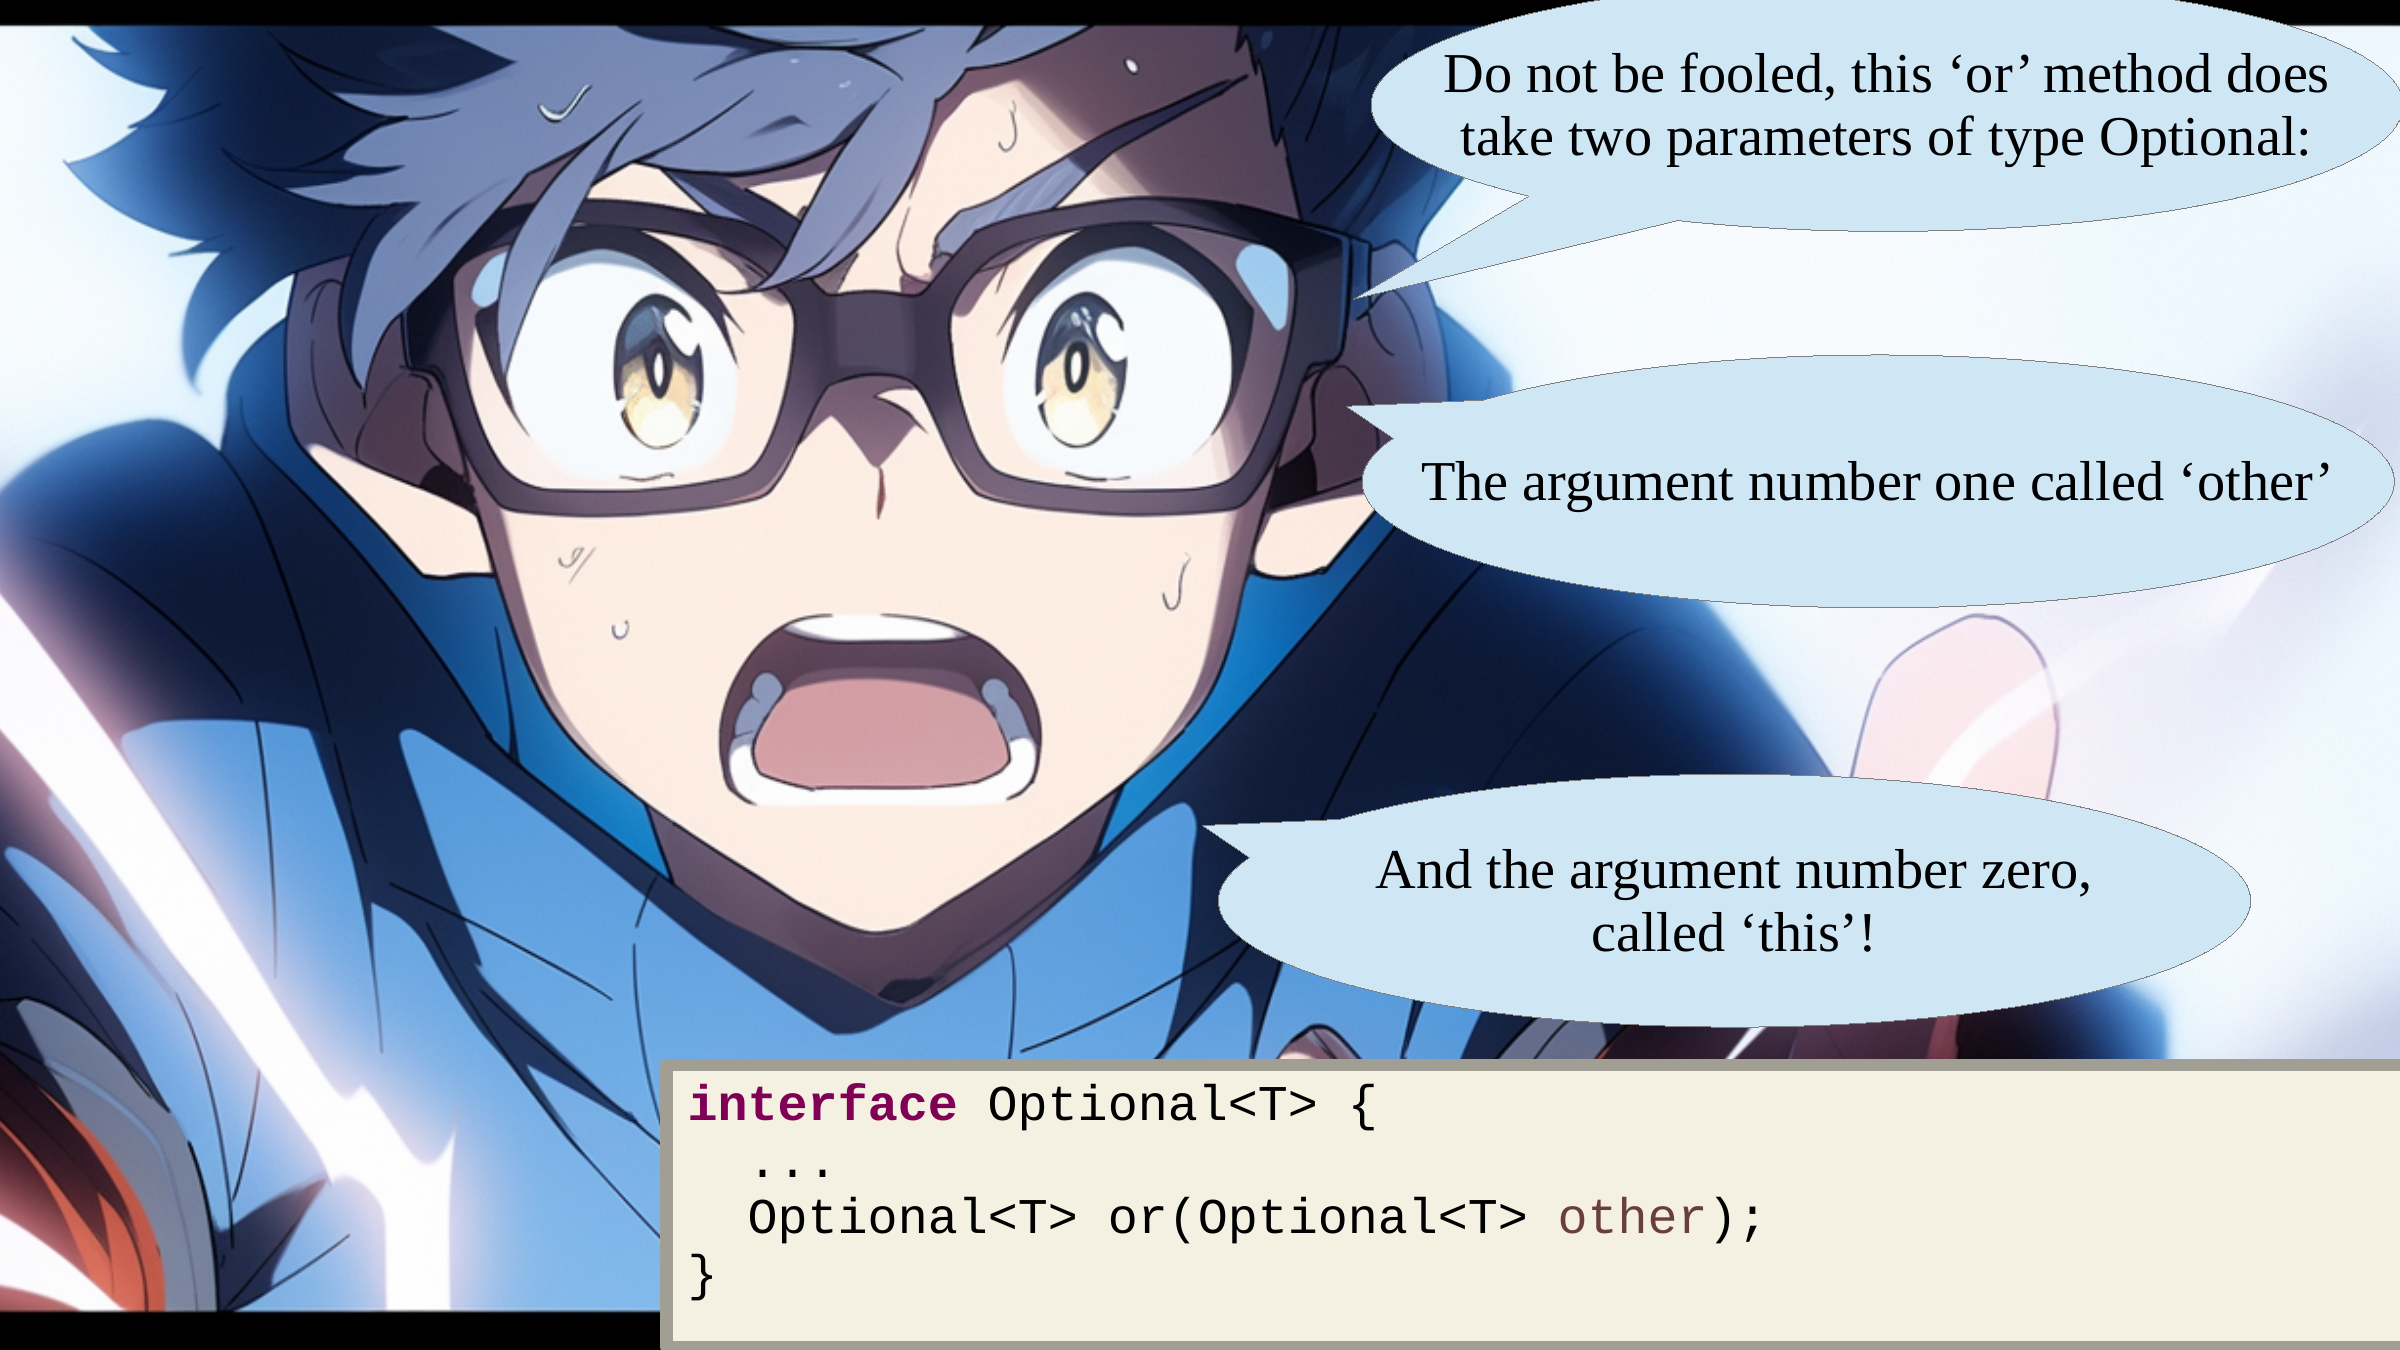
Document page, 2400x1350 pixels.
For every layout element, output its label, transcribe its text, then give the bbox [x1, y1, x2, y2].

picture [2181, 0, 2400, 88]
picture [0, 0, 2400, 1350]
text_box And the argument number zero, called ‘this’! [1202, 774, 2251, 1028]
text_box Do not be fooled, this ‘or’ method does take two parameters of type Optional: [1353, 0, 2400, 300]
text_box The argument number one called ‘other’ [1346, 354, 2395, 608]
text_box interface Optional<T> { ... Optional<T> or(Optional<T> other); } [666, 1065, 2400, 1347]
